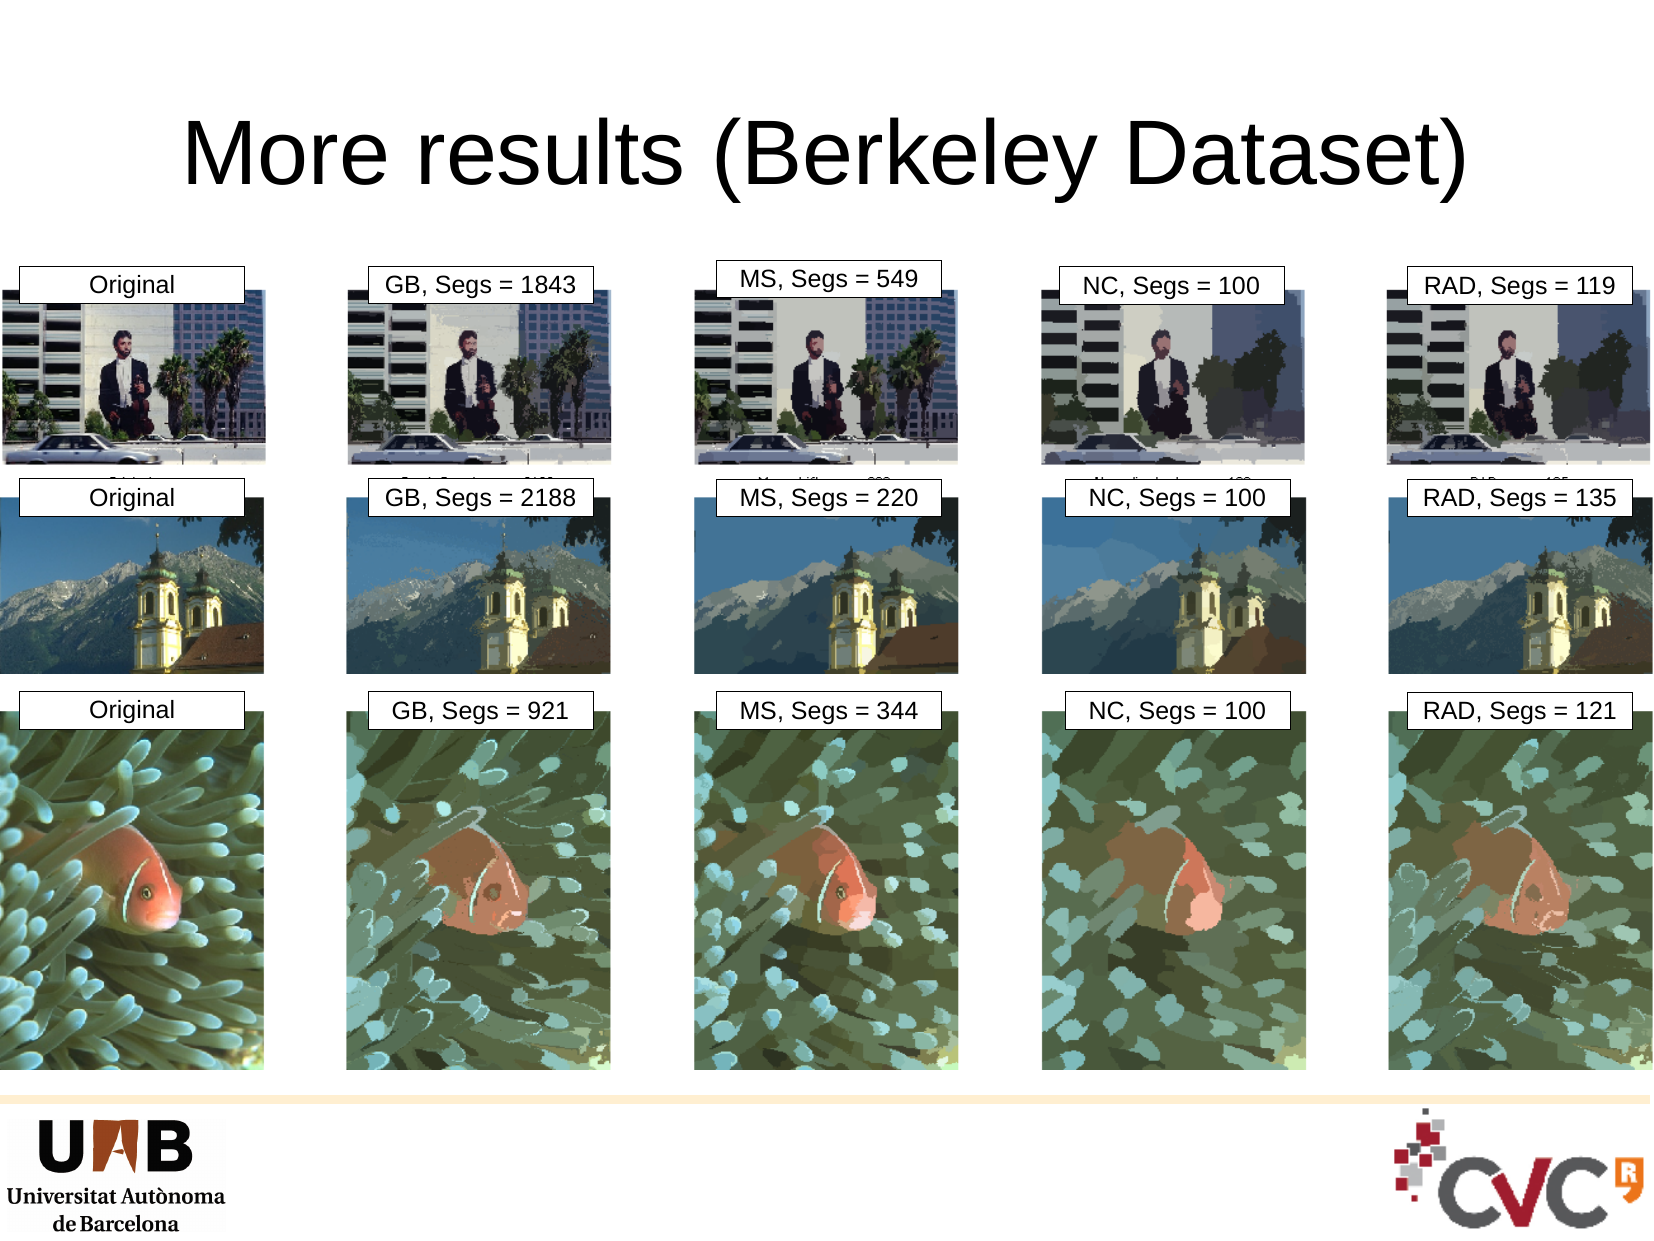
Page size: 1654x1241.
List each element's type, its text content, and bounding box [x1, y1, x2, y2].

text_box GB, Segs = 2188 [368, 478, 594, 517]
picture [0, 694, 1654, 1070]
text_box GB, Segs = 1843 [368, 266, 594, 304]
text_box RAD, Segs = 121 [1407, 692, 1633, 730]
text_box RAD, Segs = 119 [1407, 266, 1633, 305]
text_box NC, Segs = 100 [1065, 479, 1291, 517]
text_box MS, Segs = 220 [716, 479, 942, 517]
picture [0, 477, 1654, 674]
text_box MS, Segs = 549 [716, 260, 942, 298]
text_box MS, Segs = 344 [716, 691, 942, 730]
text_box NC, Segs = 100 [1059, 266, 1285, 305]
text_box NC, Segs = 100 [1065, 691, 1291, 730]
title More results (Berkeley Dataset) [82, 56, 1571, 250]
text_box Original [19, 691, 245, 730]
text_box RAD, Segs = 135 [1407, 479, 1633, 517]
text_box GB, Segs = 921 [368, 691, 594, 730]
picture [1393, 1107, 1650, 1235]
picture [7, 1119, 226, 1232]
picture [0, 266, 1654, 466]
text_box Original [19, 478, 245, 517]
text_box Original [19, 266, 245, 304]
